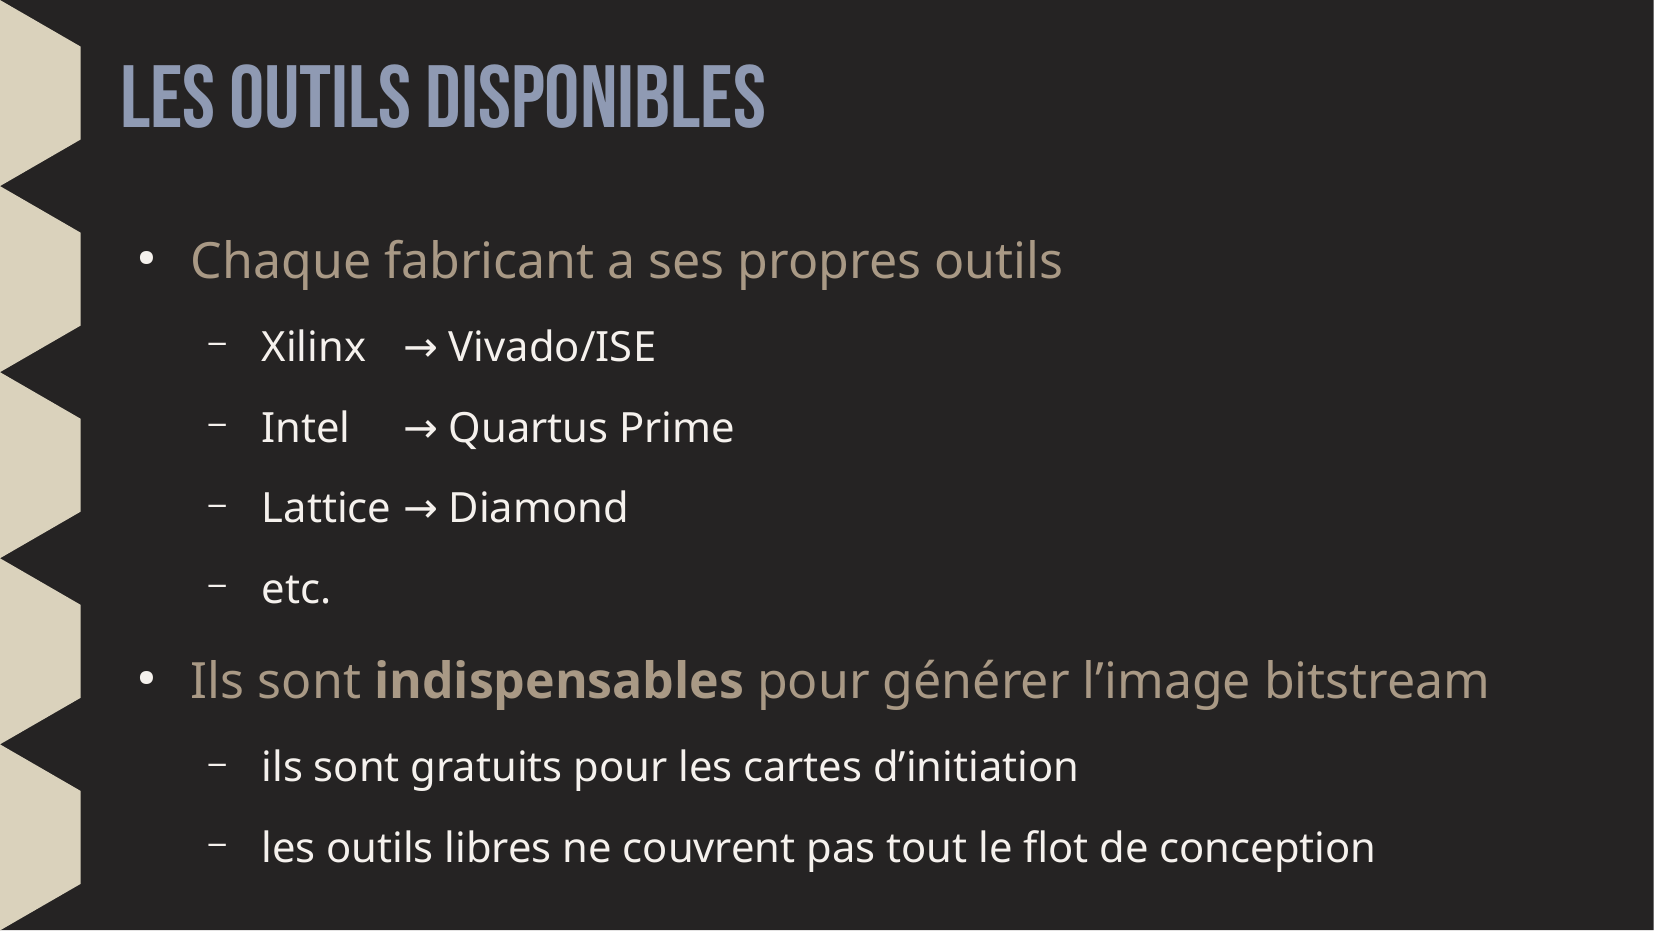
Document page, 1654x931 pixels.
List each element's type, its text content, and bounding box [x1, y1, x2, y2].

title Les outils disponibles [120, 47, 1591, 204]
list Chaque fabricant a ses propres outils Xilinx → Vivado/ISE Intel → Quartus Prime Lattice → Diamond etc. Ils sont indispensables pour générer l’image bitstream ils sont gratuits pour les cartes d’initiation les outils libres ne couvrent pas tout le flot de conception [120, 225, 1571, 901]
